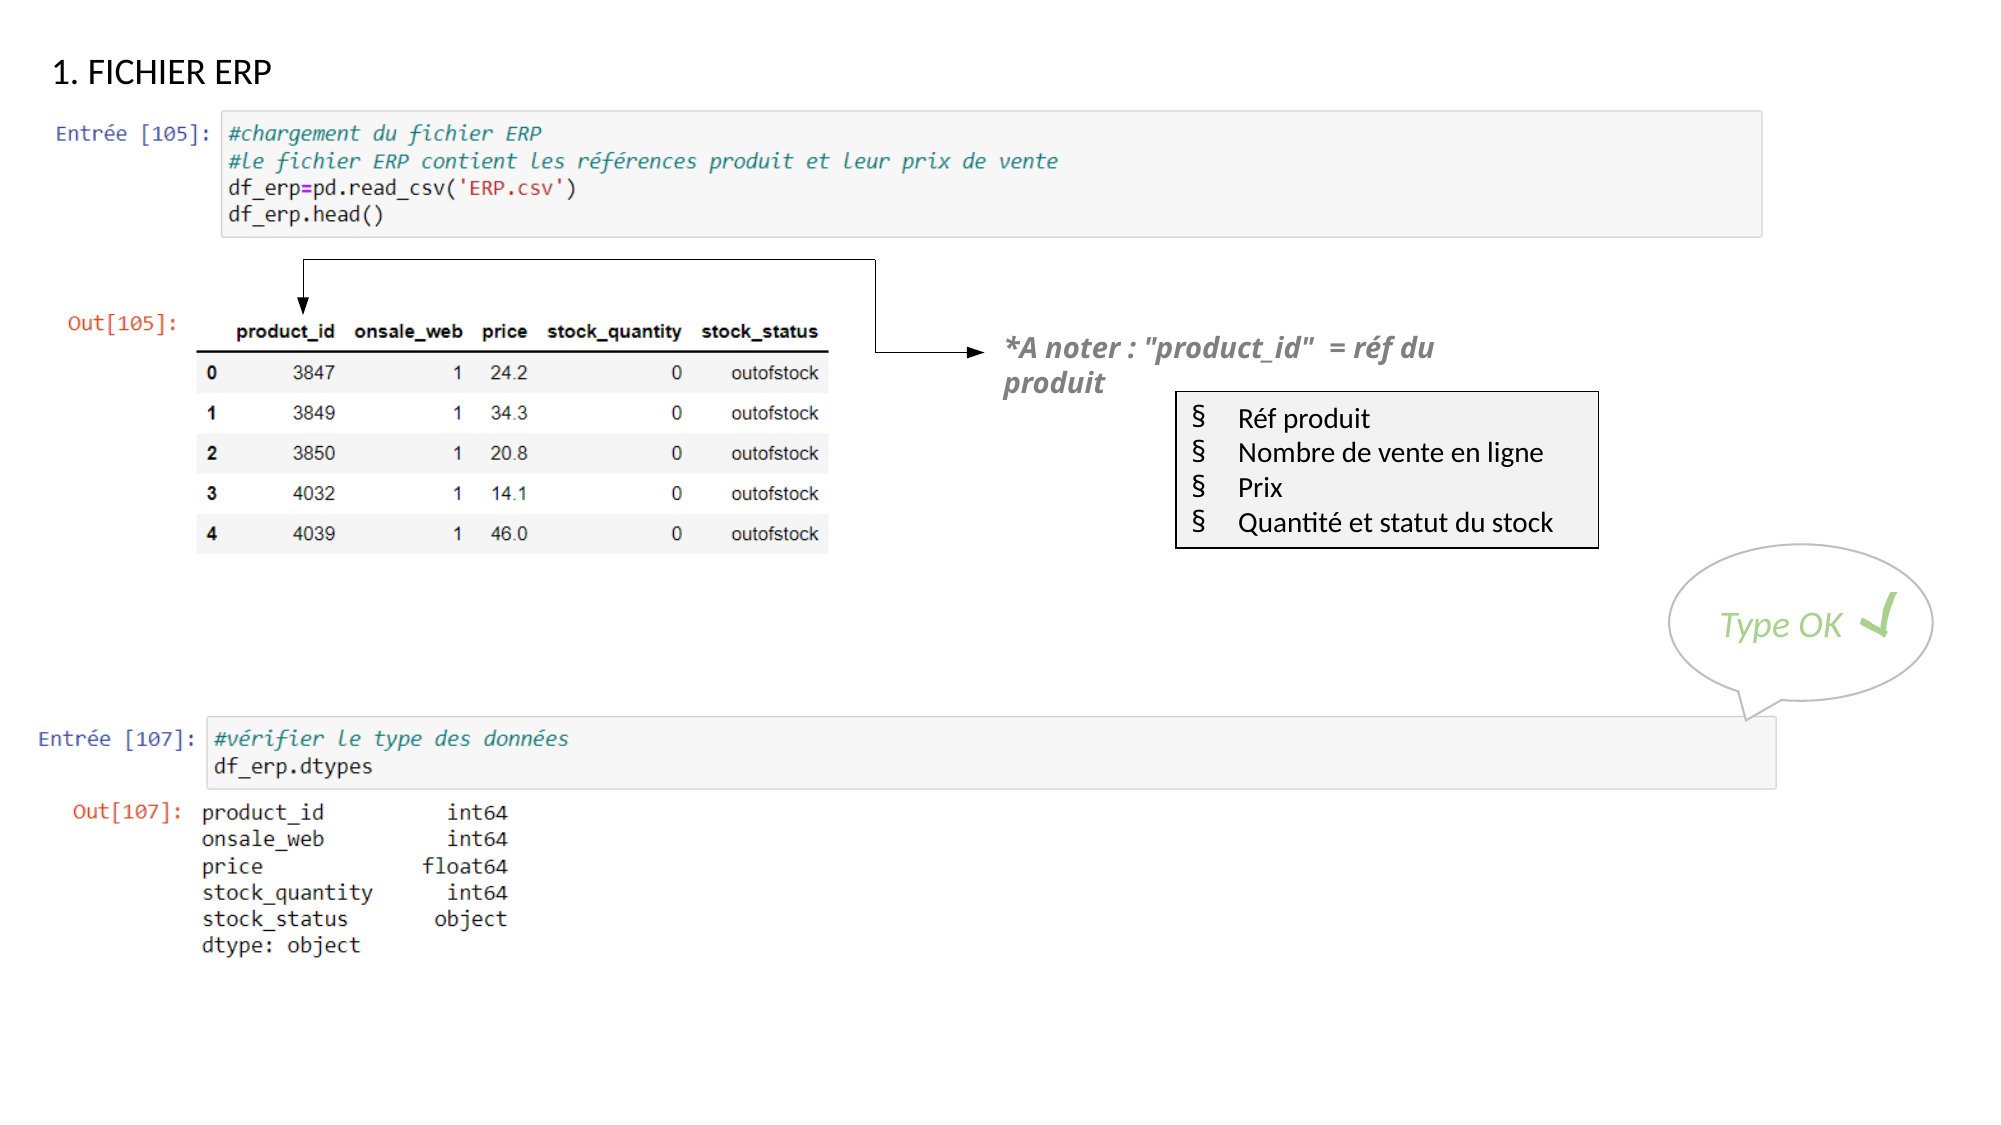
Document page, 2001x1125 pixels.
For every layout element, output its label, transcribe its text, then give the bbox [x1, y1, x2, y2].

text_box 1. FICHIER ERP [36, 39, 985, 100]
picture [1878, 592, 1905, 643]
picture [36, 108, 1774, 243]
text_box *A noter : "product_id" = réf du produit [988, 322, 1524, 373]
text_box [1669, 544, 1933, 721]
text_box Réf produit Nombre de vente en ligne Prix Quantité et statut du stock [1176, 391, 1599, 548]
picture [18, 711, 1791, 965]
text_box Type OK [1704, 592, 1878, 653]
picture [23, 314, 876, 563]
